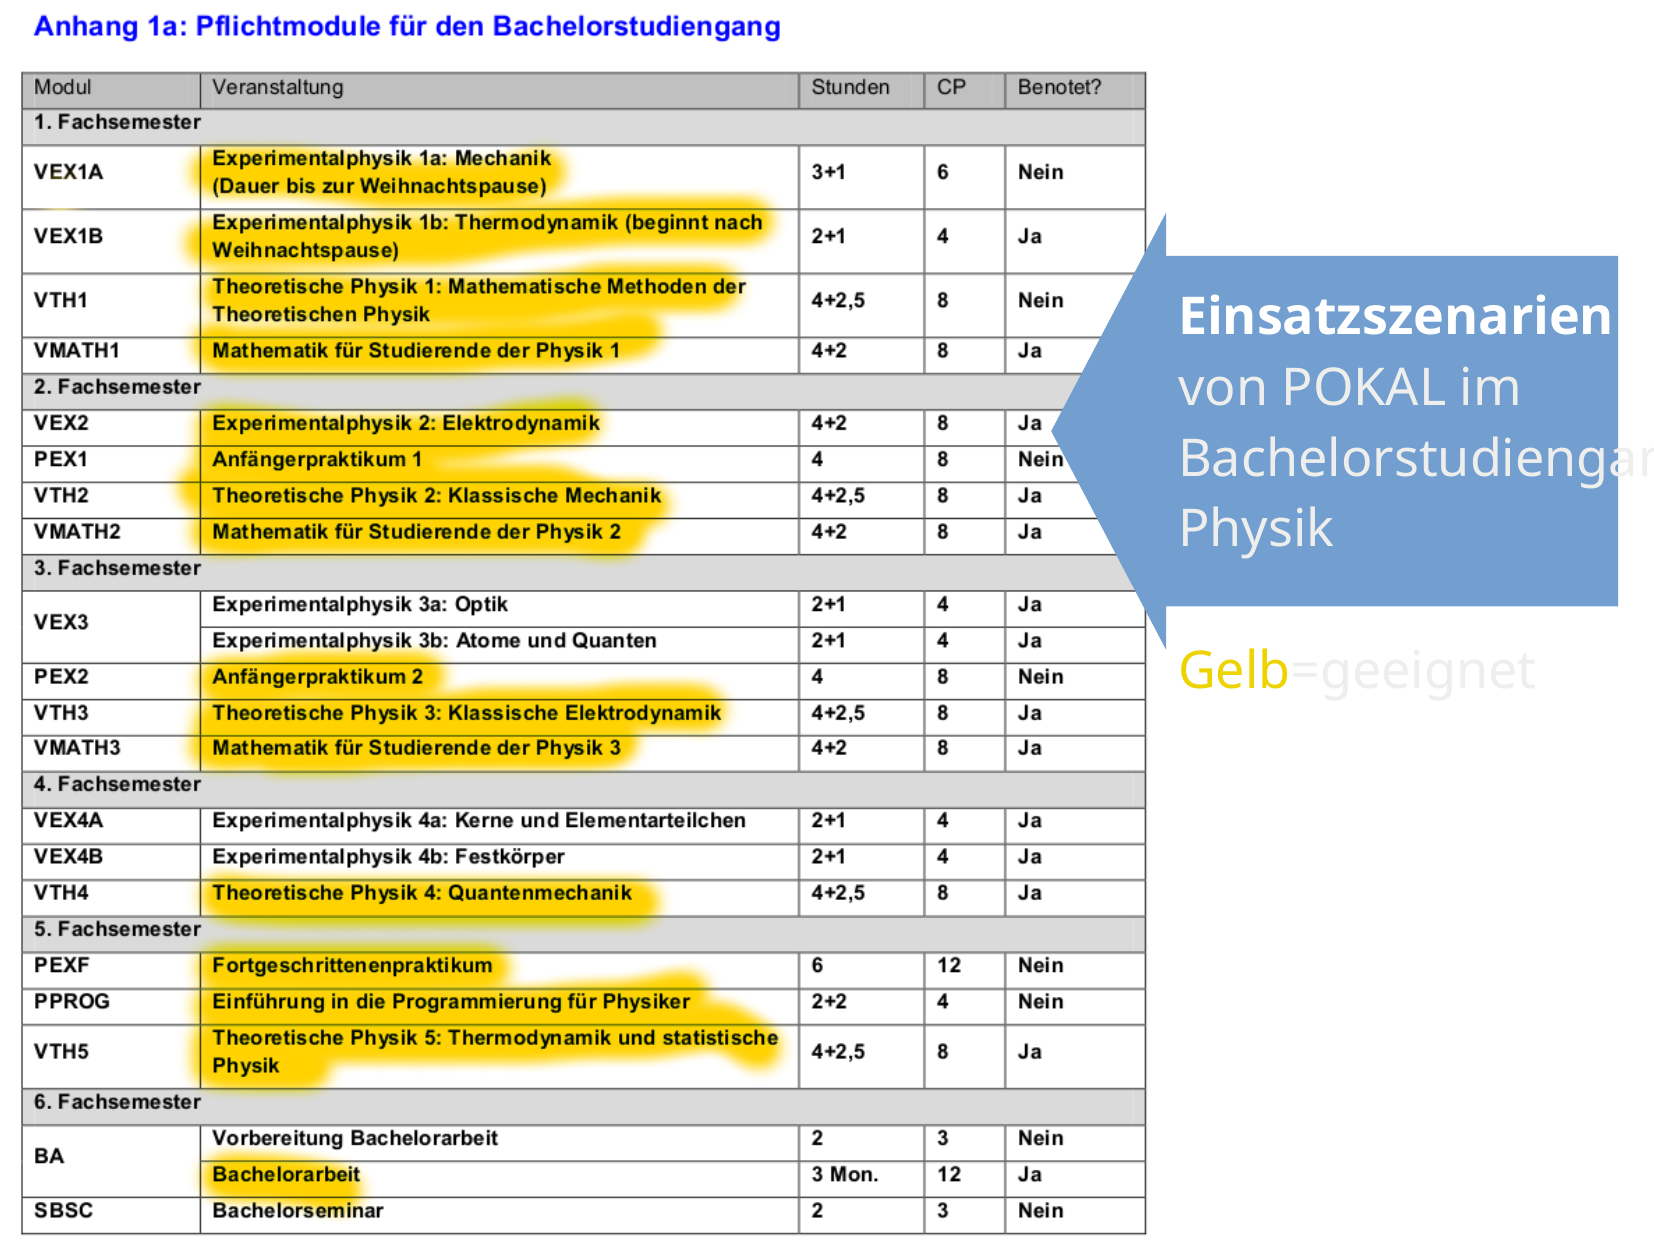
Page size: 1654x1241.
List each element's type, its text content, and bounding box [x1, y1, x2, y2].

text_box [1615, 463, 1619, 473]
text_box Einsatzszenarien von POKAL im Bachelorstudiengang Physik Gelb=geeignet [1163, 271, 1608, 599]
picture [9, 5, 1170, 1241]
text_box [1051, 212, 1619, 650]
